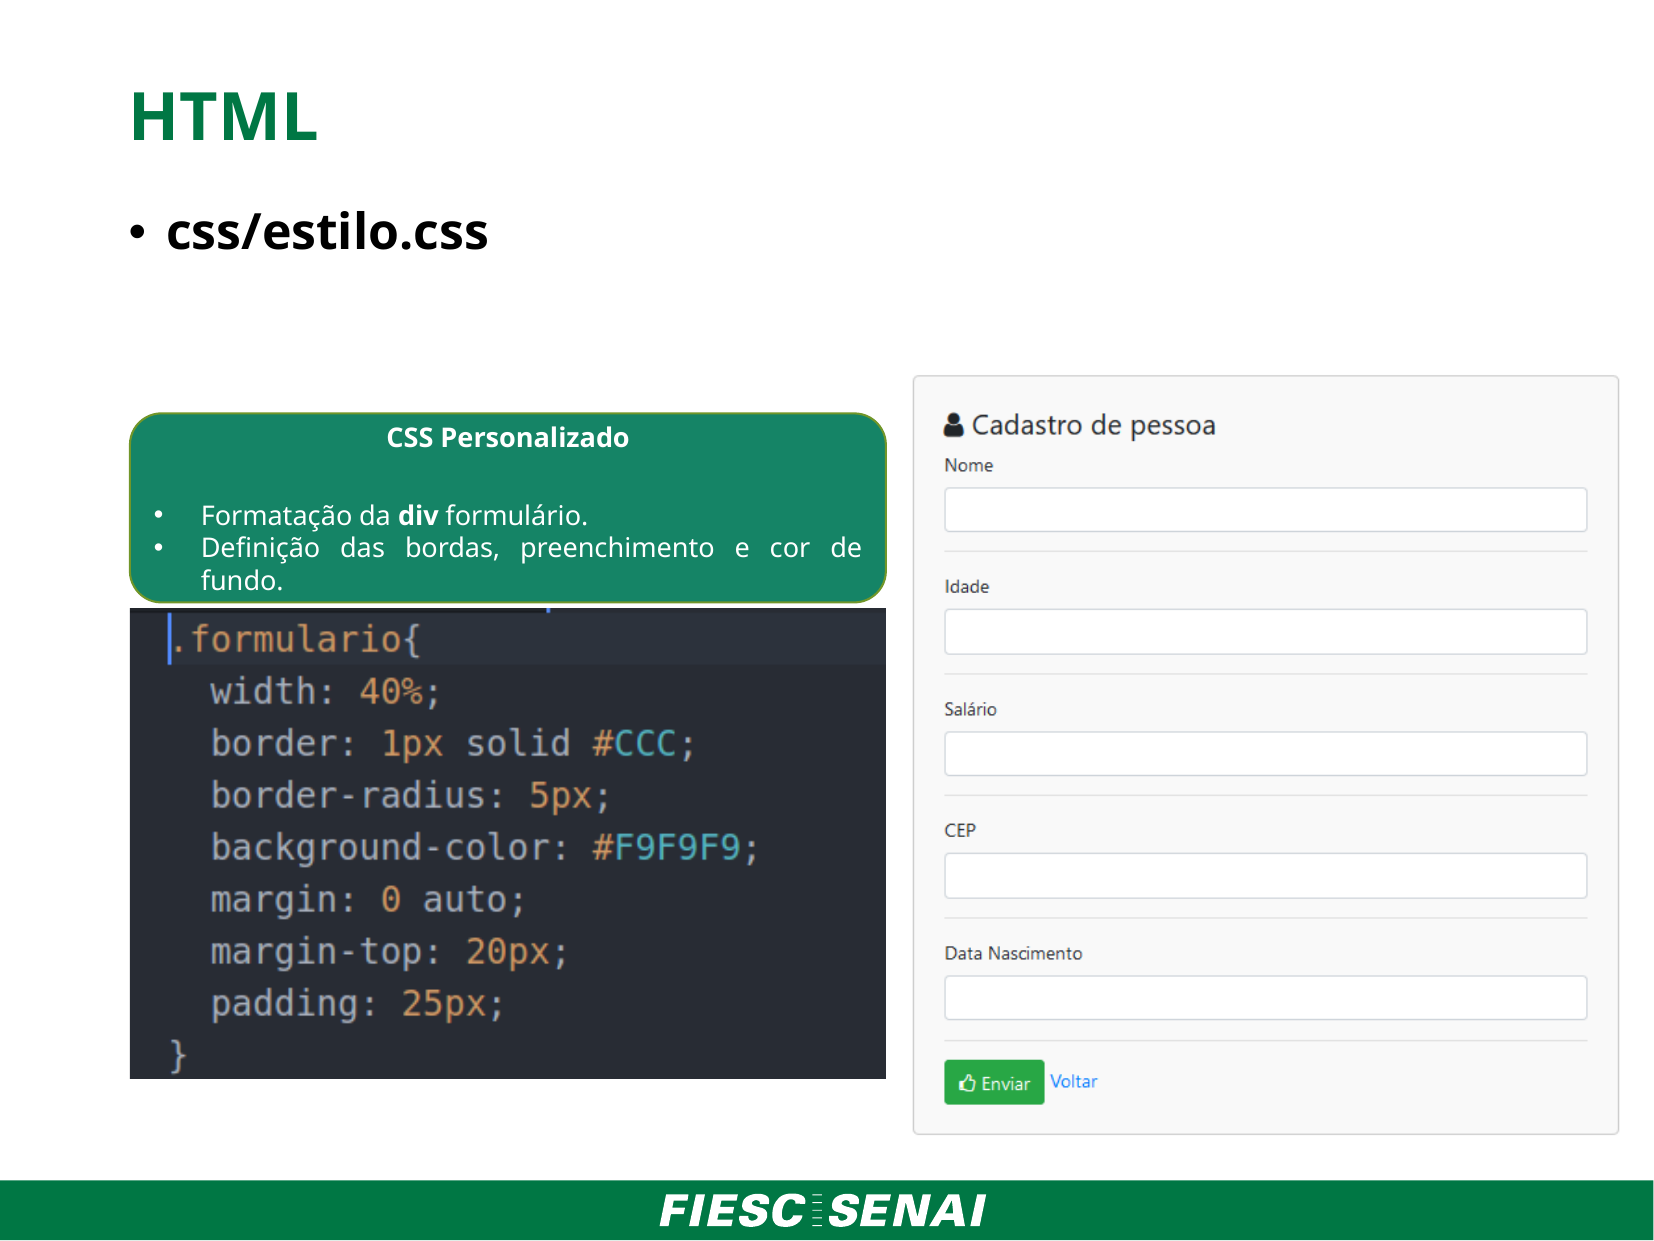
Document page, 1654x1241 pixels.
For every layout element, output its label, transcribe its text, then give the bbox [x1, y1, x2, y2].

title HTML [113, 39, 1540, 200]
list css/estilo.css [113, 200, 1540, 1117]
picture [897, 366, 1654, 1147]
text_box CSS Personalizado Formatação da div formulário. Definição das bordas, preenchimento e cor de fundo. [129, 413, 886, 603]
picture [129, 608, 886, 1079]
